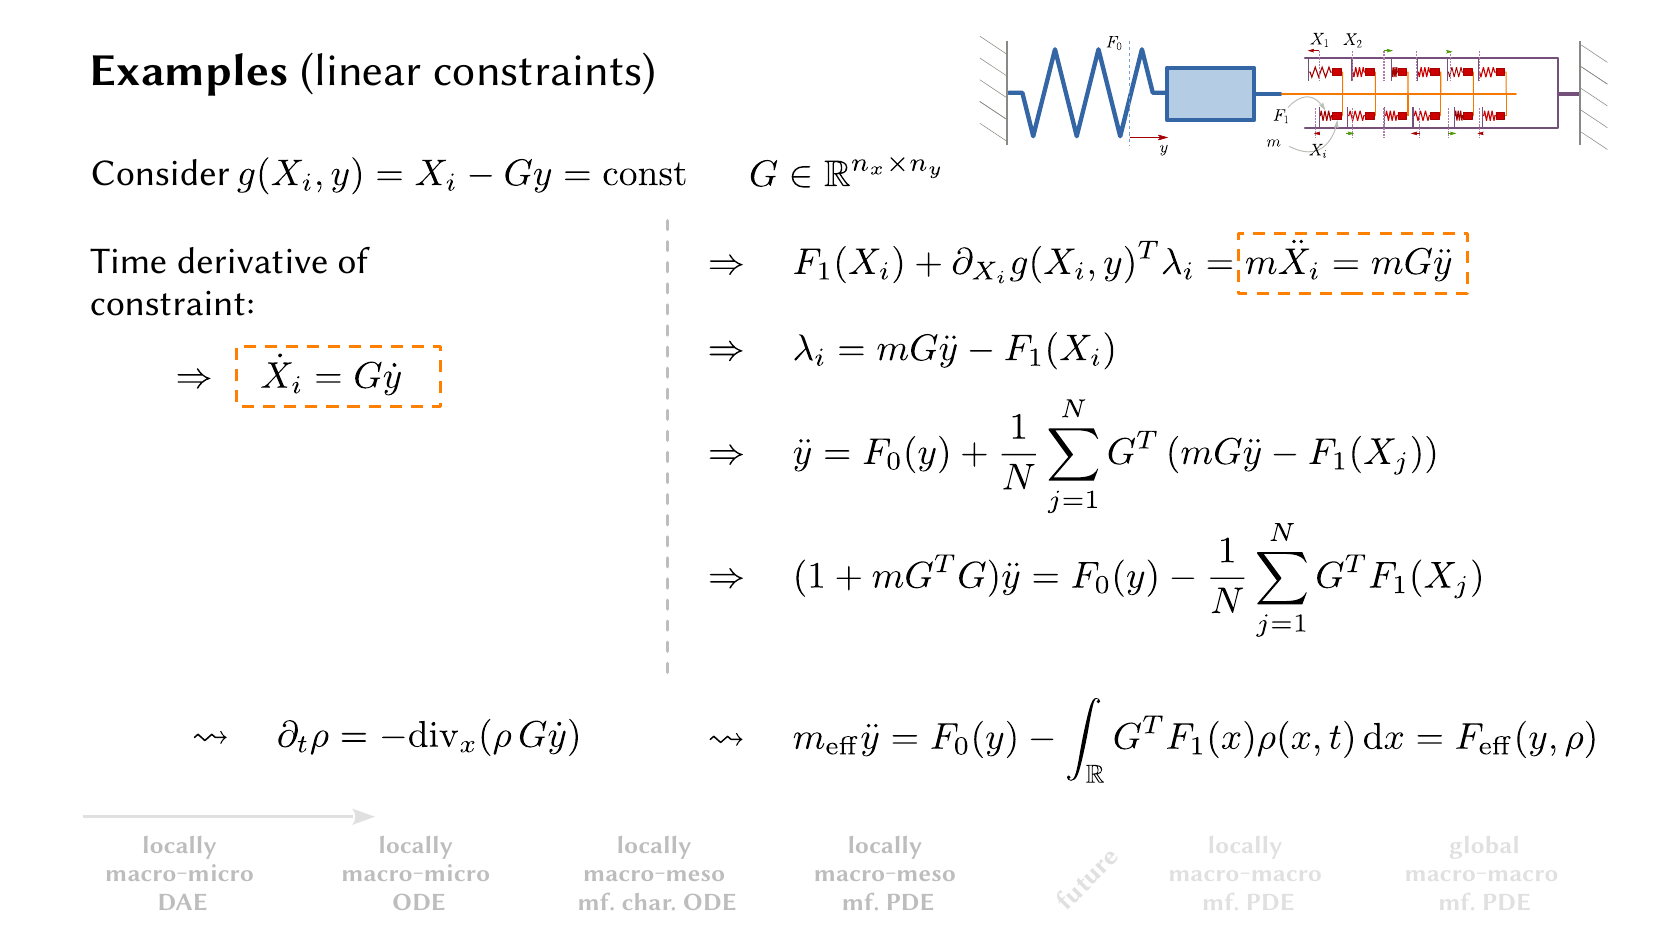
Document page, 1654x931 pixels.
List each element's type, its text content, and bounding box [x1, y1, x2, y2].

text_box [1012, 413, 1026, 439]
text_box [533, 168, 552, 193]
text_box [1089, 269, 1095, 282]
text_box [317, 181, 322, 193]
text_box [709, 733, 743, 746]
text_box [709, 340, 743, 362]
text_box [1479, 742, 1491, 755]
text_box [460, 740, 475, 753]
text_box [1104, 332, 1114, 370]
text_box locally macro‒micro ODE [326, 823, 515, 930]
text_box [1048, 332, 1057, 370]
text_box [1278, 248, 1310, 274]
text_box [1257, 552, 1307, 605]
text_box future [1033, 824, 1142, 931]
text_box [1047, 496, 1059, 514]
text_box [1243, 447, 1261, 472]
text_box [1215, 437, 1242, 465]
text_box [237, 168, 255, 193]
text_box [259, 157, 269, 195]
text_box [1309, 438, 1336, 464]
text_box [824, 160, 851, 187]
text_box [1394, 457, 1405, 475]
text_box [861, 732, 879, 757]
text_box [1456, 723, 1483, 749]
text_box [1492, 736, 1511, 755]
text_box [870, 166, 882, 175]
text_box [1071, 562, 1099, 588]
text_box [1472, 559, 1481, 597]
text_box [1334, 452, 1345, 470]
text_box [415, 159, 447, 186]
text_box [1395, 575, 1405, 594]
text_box [931, 723, 958, 749]
text_box locally macro‒micro DAE [90, 823, 278, 930]
text_box [603, 168, 618, 186]
text_box [1315, 744, 1320, 756]
text_box [986, 732, 1004, 757]
text_box [939, 343, 957, 368]
text_box [1426, 435, 1436, 474]
text_box [1006, 720, 1016, 759]
text_box [890, 157, 905, 172]
text_box [352, 157, 362, 195]
text_box [493, 730, 512, 755]
text_box [793, 447, 812, 472]
text_box [1086, 764, 1105, 783]
text_box [446, 179, 455, 191]
text_box [1256, 619, 1267, 637]
text_box [837, 245, 846, 284]
text_box [1279, 720, 1289, 759]
text_box [962, 442, 987, 468]
text_box [1087, 490, 1097, 508]
text_box [880, 268, 888, 280]
text_box [877, 343, 909, 361]
text_box [1245, 257, 1277, 275]
text_box [1384, 732, 1404, 750]
text_box [1181, 447, 1212, 465]
text_box [910, 159, 927, 172]
text_box [177, 368, 211, 389]
text_box [750, 159, 778, 187]
text_box [481, 718, 491, 757]
text_box [638, 168, 658, 186]
text_box [1211, 587, 1244, 614]
text_box [1032, 245, 1042, 284]
text_box [1517, 720, 1526, 759]
text_box [331, 168, 349, 193]
text_box [1062, 399, 1086, 418]
text_box [1002, 571, 1020, 596]
text_box [1529, 732, 1547, 757]
text_box [906, 561, 933, 589]
text_box [988, 559, 998, 597]
text_box [955, 736, 968, 755]
text_box [292, 381, 301, 394]
text_box [659, 168, 672, 186]
picture [974, 28, 1613, 164]
text_box [934, 554, 955, 573]
text_box [1124, 245, 1134, 284]
text_box [839, 736, 858, 755]
text_box [793, 732, 825, 750]
text_box [791, 166, 811, 188]
text_box [1244, 720, 1254, 759]
text_box [1005, 334, 1032, 361]
text_box [1104, 257, 1122, 282]
text_box [1143, 715, 1163, 734]
text_box [1209, 720, 1219, 759]
text_box [548, 730, 566, 755]
text_box [1371, 257, 1403, 275]
text_box [1183, 268, 1192, 280]
text_box [810, 562, 823, 588]
text_box [1565, 732, 1584, 757]
text_box [1127, 571, 1145, 596]
text_box [271, 159, 303, 186]
text_box [1363, 722, 1383, 750]
text_box [505, 158, 532, 186]
text_box [929, 166, 941, 179]
text_box [1344, 720, 1353, 759]
text_box [793, 248, 821, 274]
text_box [709, 567, 743, 589]
text_box [1003, 463, 1035, 490]
text_box [972, 261, 996, 280]
text_box [1585, 720, 1595, 759]
text_box [863, 438, 891, 464]
text_box [852, 159, 868, 172]
text_box [1091, 354, 1100, 366]
text_box [193, 731, 227, 744]
text_box [1454, 581, 1465, 599]
text_box [1221, 537, 1234, 563]
text_box locally macro‒meso mf. char. ODE [562, 823, 752, 930]
text_box [355, 361, 382, 389]
text_box [794, 334, 813, 361]
text_box [939, 435, 948, 474]
text_box [383, 371, 401, 396]
text_box [959, 561, 986, 589]
text_box [1412, 559, 1422, 597]
text_box [1192, 736, 1202, 755]
text_box Time derivative of constraint: [75, 232, 558, 333]
text_box [974, 720, 983, 759]
text_box [429, 730, 438, 747]
text_box [1329, 725, 1341, 750]
text_box [1096, 575, 1109, 594]
text_box locally macro‒meso mf. PDE [799, 823, 987, 930]
text_box [1221, 732, 1241, 750]
text_box [1352, 435, 1361, 474]
text_box [1369, 562, 1397, 588]
text_box [1075, 268, 1084, 280]
text_box [519, 720, 547, 748]
text_box locally macro‒macro mf. PDE [1153, 823, 1344, 930]
text_box [1060, 334, 1091, 361]
text_box [1551, 744, 1556, 756]
text_box [278, 720, 298, 748]
text_box Examples (linear constraints) [74, 37, 671, 105]
text_box [1147, 559, 1157, 597]
text_box [826, 742, 838, 755]
text_box [569, 718, 578, 757]
text_box [1114, 722, 1142, 750]
text_box [1030, 348, 1041, 366]
text_box [1364, 438, 1395, 464]
text_box [872, 571, 904, 589]
text_box [918, 447, 936, 472]
text_box [1169, 435, 1179, 474]
text_box [1270, 523, 1294, 541]
text_box [1291, 732, 1311, 750]
text_box [310, 730, 329, 755]
text_box [1405, 247, 1432, 275]
text_box [302, 179, 311, 191]
text_box [1115, 559, 1124, 597]
text_box [1411, 435, 1421, 474]
text_box [1317, 561, 1344, 589]
text_box [1434, 257, 1452, 282]
text_box Consider [76, 144, 245, 202]
text_box [619, 168, 637, 186]
text_box [1048, 428, 1099, 481]
text_box [673, 162, 686, 186]
text_box [952, 247, 973, 275]
text_box [409, 720, 428, 748]
text_box [1162, 248, 1182, 275]
text_box [297, 736, 307, 753]
text_box [709, 444, 743, 465]
text_box [815, 354, 824, 366]
text_box [1295, 614, 1306, 632]
text_box [906, 435, 916, 474]
text_box [887, 452, 900, 470]
text_box global macro‒macro mf. PDE [1389, 823, 1580, 930]
text_box [709, 254, 743, 275]
text_box [1257, 732, 1276, 757]
text_box [1108, 437, 1136, 465]
text_box [1138, 240, 1158, 259]
text_box [261, 362, 292, 388]
text_box [997, 274, 1005, 284]
text_box [911, 333, 938, 362]
text_box [1044, 248, 1075, 274]
text_box [916, 252, 941, 277]
text_box [439, 730, 458, 748]
text_box [1137, 430, 1157, 449]
text_box [1009, 257, 1028, 282]
text_box [1345, 554, 1366, 573]
text_box [848, 248, 880, 274]
text_box [836, 565, 862, 591]
text_box [1424, 562, 1456, 588]
text_box [1309, 268, 1318, 280]
text_box [1067, 697, 1101, 781]
text_box [1166, 723, 1194, 749]
text_box [796, 559, 806, 597]
text_box [893, 245, 903, 284]
text_box [819, 262, 829, 280]
